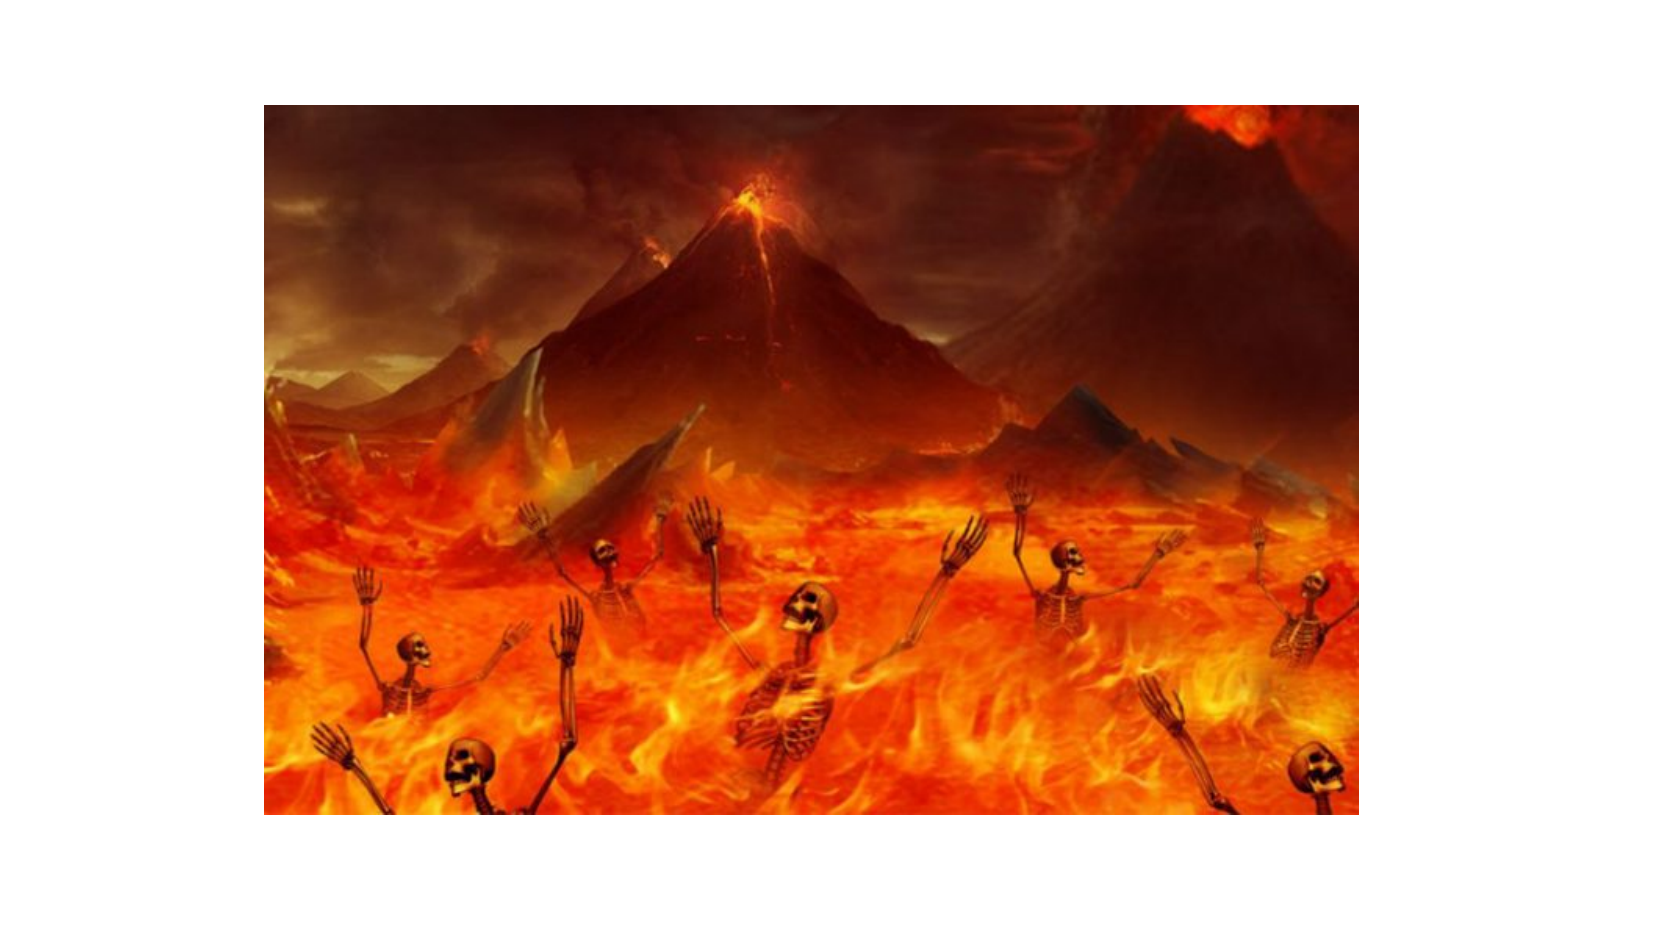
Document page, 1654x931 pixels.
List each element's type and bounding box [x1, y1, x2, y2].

picture [264, 105, 1359, 815]
